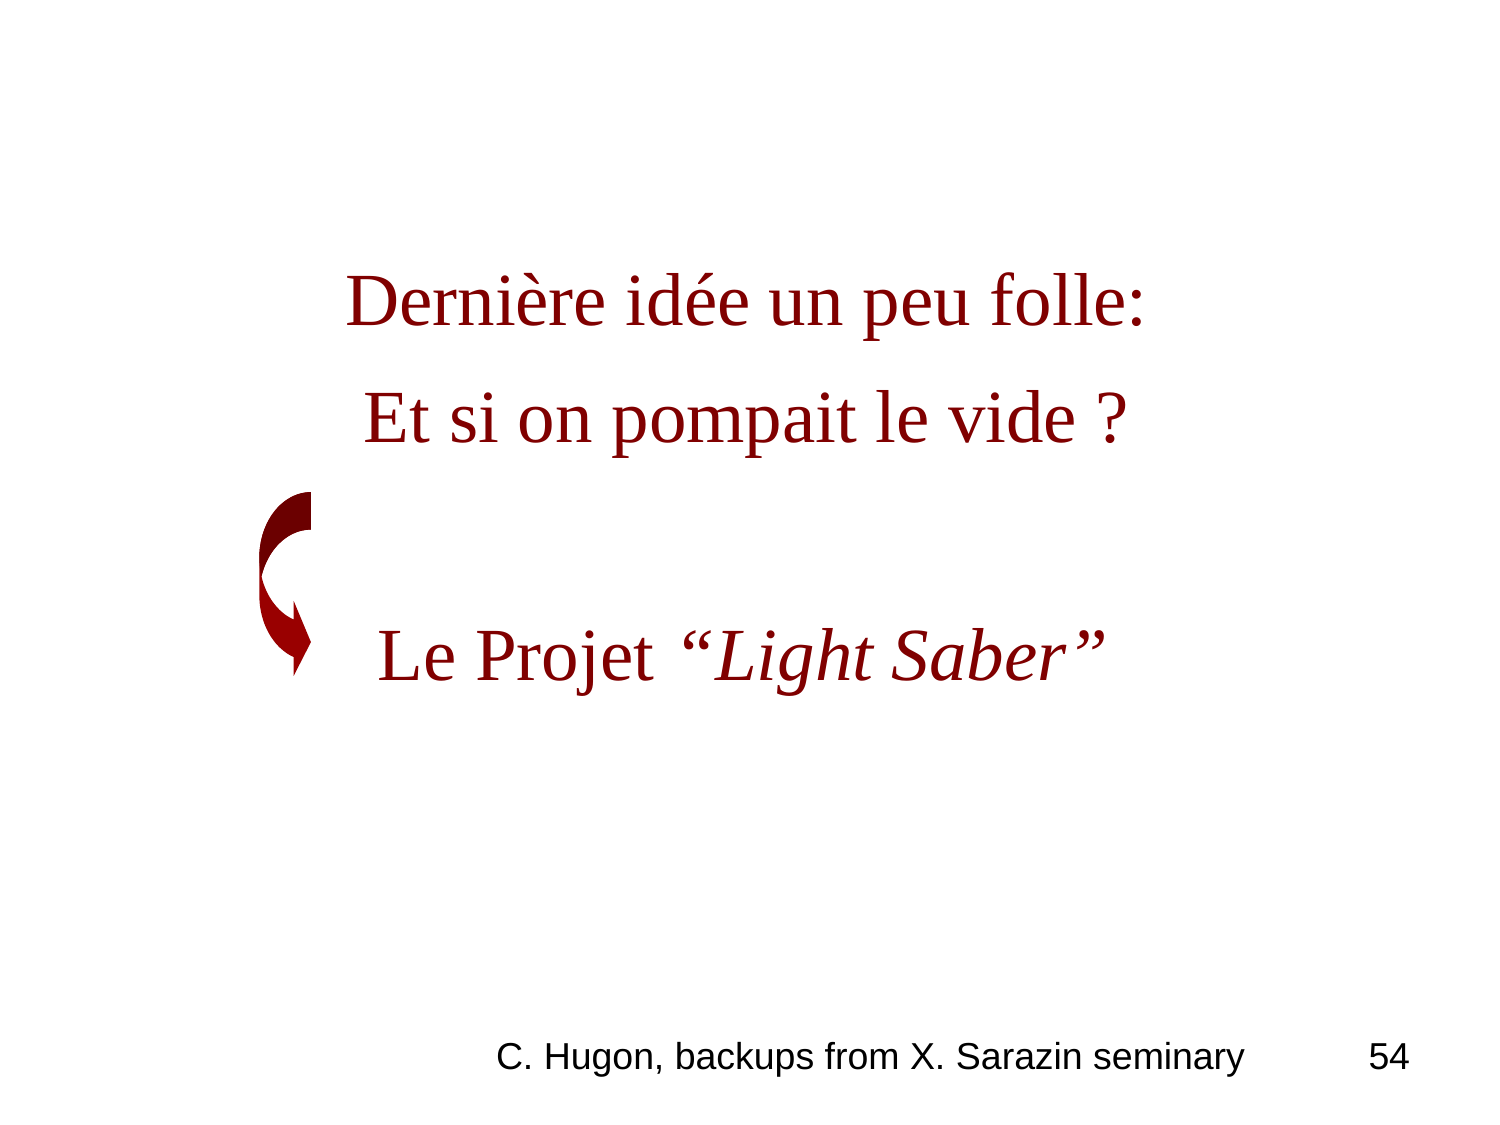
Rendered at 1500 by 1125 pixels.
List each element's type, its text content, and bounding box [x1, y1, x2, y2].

text_box [259, 492, 311, 676]
text_box Le Projet “Light Saber” [363, 588, 1124, 703]
text_box Dernière idée un peu folle: Et si on pompait le vide ? [111, 215, 1383, 465]
